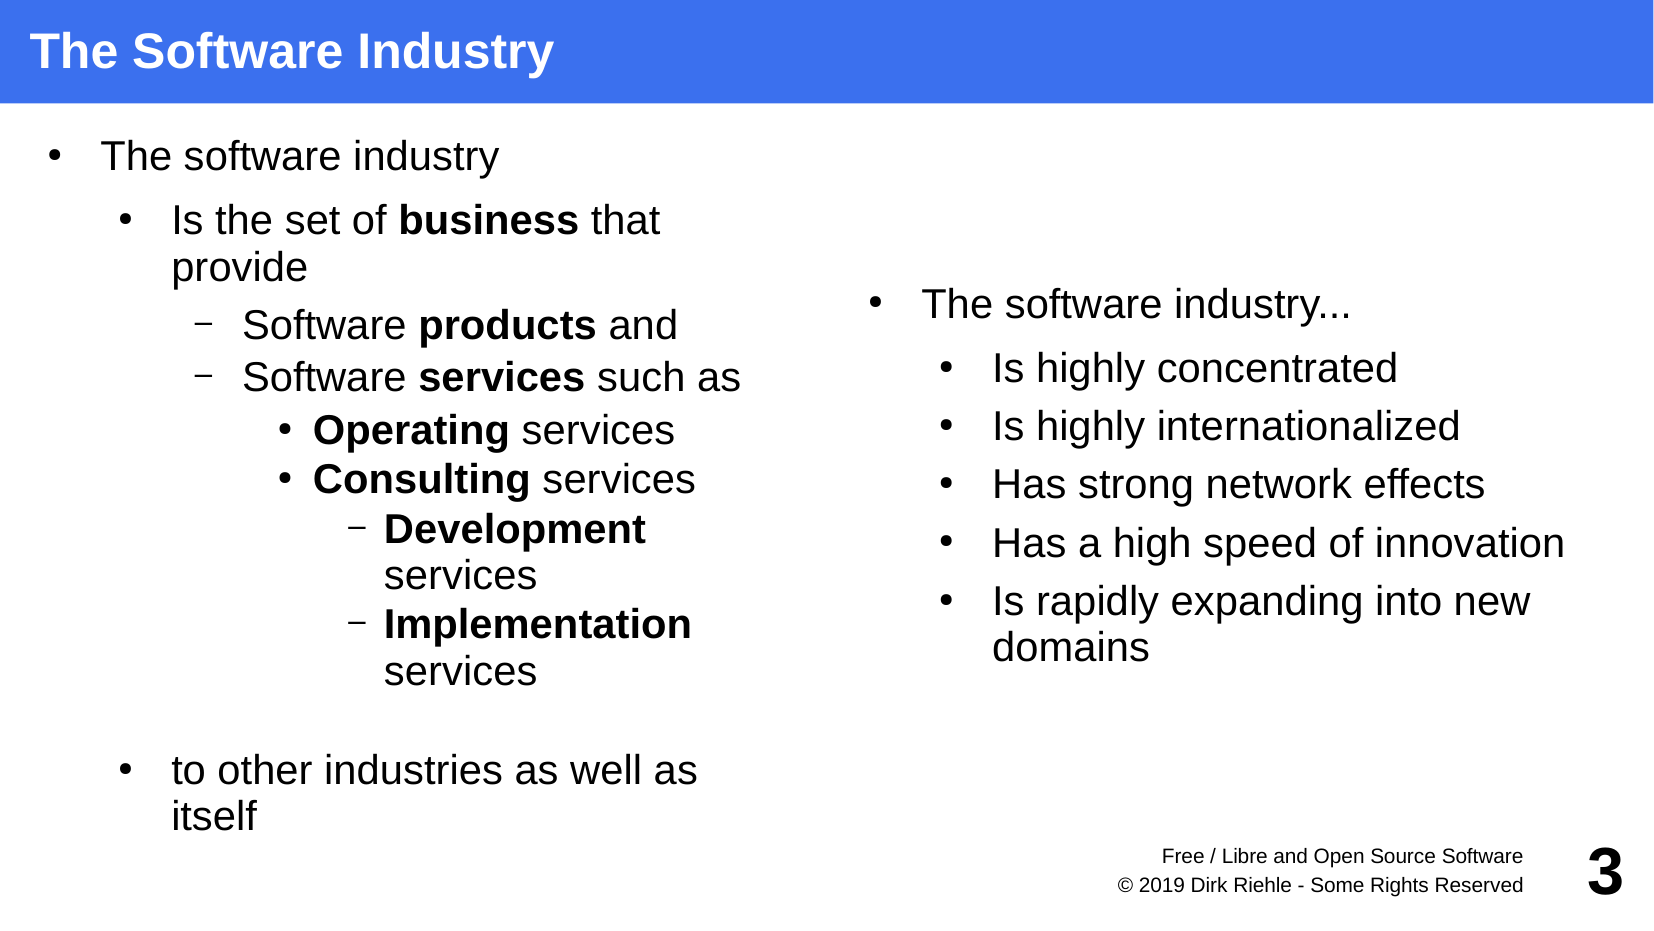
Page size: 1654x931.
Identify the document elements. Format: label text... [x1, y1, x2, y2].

list The software industry... Is highly concentrated Is highly internationalized Has strong network effects Has a high speed of innovation Is rapidly expanding into new domains [850, 135, 1583, 815]
list The software industry Is the set of business that provide Software products and Software services such as Operating services Consulting services Development services Implementation services to other industries as well as itself [29, 132, 762, 813]
title The Software Industry [0, 0, 1654, 104]
